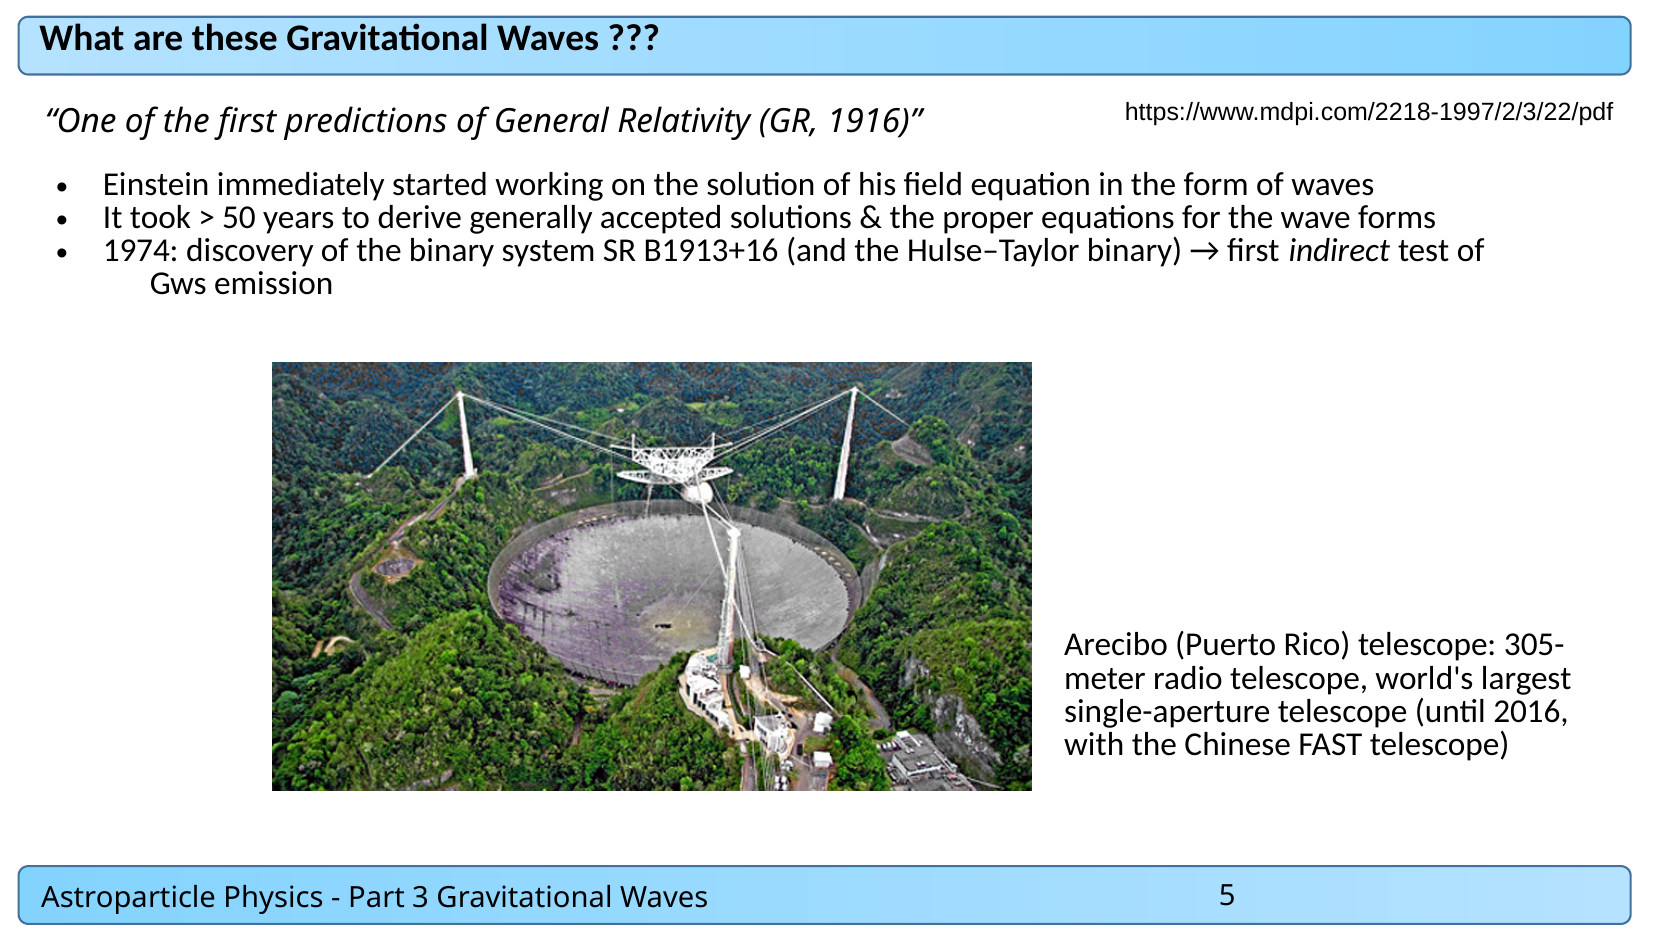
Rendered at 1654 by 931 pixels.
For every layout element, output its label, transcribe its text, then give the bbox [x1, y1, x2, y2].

text_box Arecibo (Puerto Rico) telescope: 305-meter radio telescope, world's largest single-aperture telescope (until 2016, with the Chinese FAST telescope) [1049, 623, 1599, 803]
text_box “One of the first predictions of General Relativity (GR, 1916)” [30, 90, 1110, 146]
picture [272, 362, 1032, 791]
text_box What are these Gravitational Waves ??? [24, 15, 1628, 76]
text_box https://www.mdpi.com/2218-1997/2/3/22/pdf [1110, 89, 1654, 147]
text_box Astroparticle Physics - Part 3 Gravitational Waves [40, 876, 939, 931]
text_box [1218, 873, 1604, 931]
text_box Einstein immediately started working on the solution of his field equation in the form of waves It took > 50 years to derive generally accepted solutions & the proper equations for the wave forms 1974: discovery of the binary system SR B1913+16 (and the Hulse–Taylor binary) → first indirect test of Gws emission [40, 162, 1539, 389]
